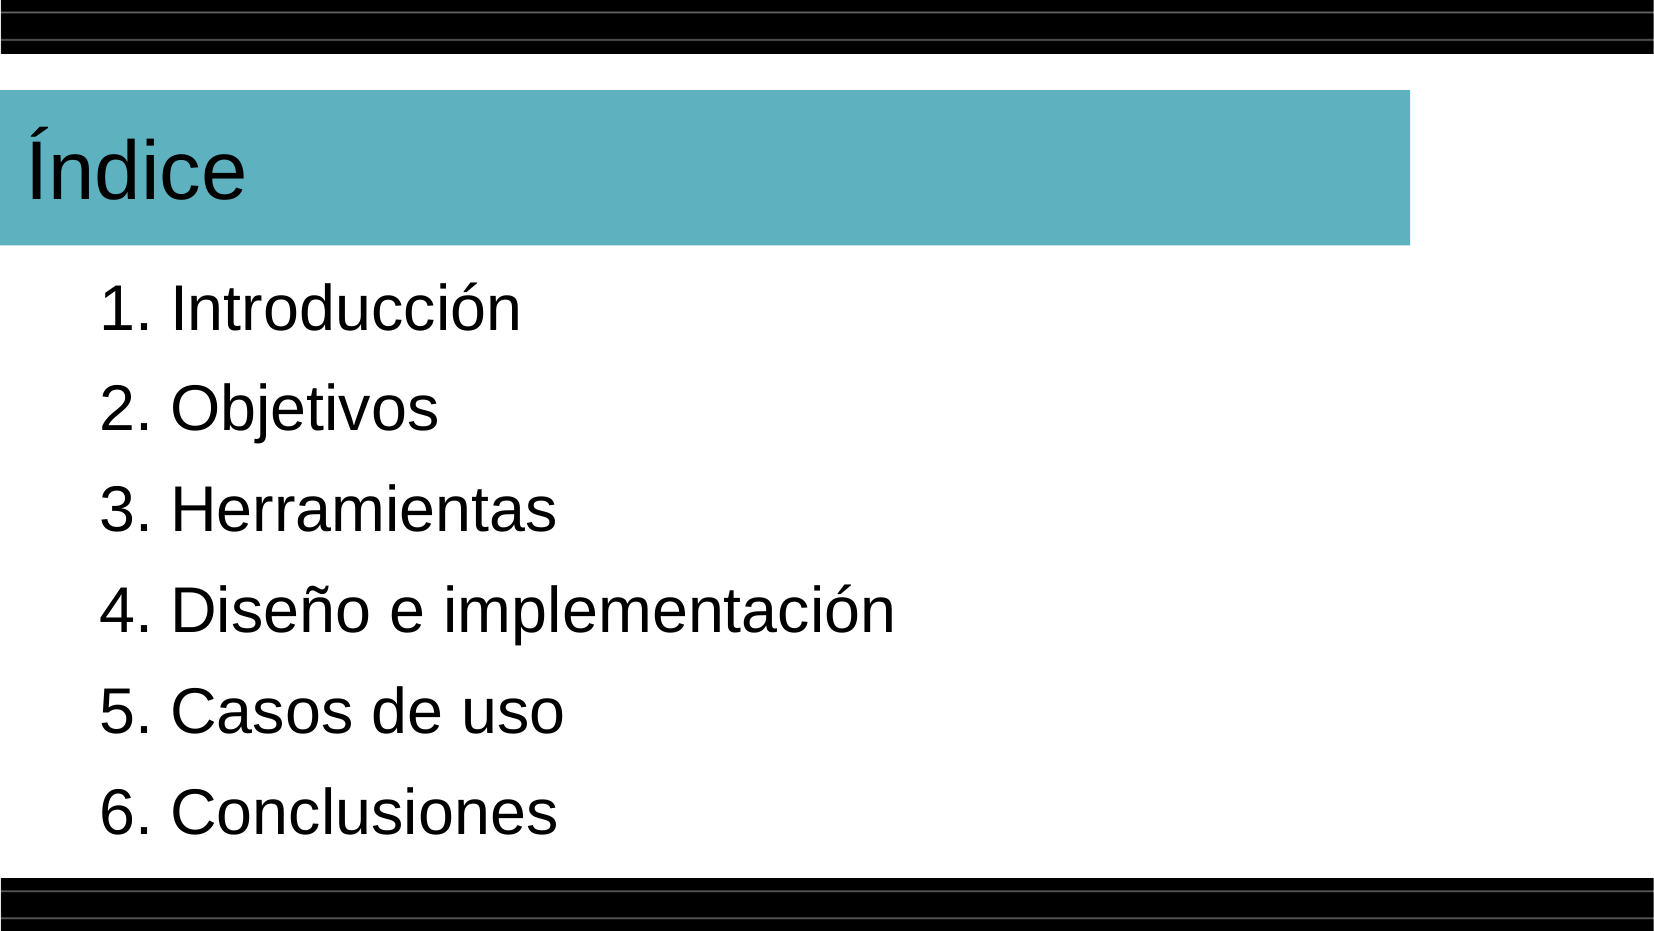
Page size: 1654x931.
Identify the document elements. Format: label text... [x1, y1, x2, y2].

list Introducción Objetivos Herramientas Diseño e implementación Casos de uso Conclusiones [82, 271, 1571, 851]
picture [0, 0, 1654, 54]
picture [0, 878, 1654, 931]
title Índice [0, 90, 1411, 246]
